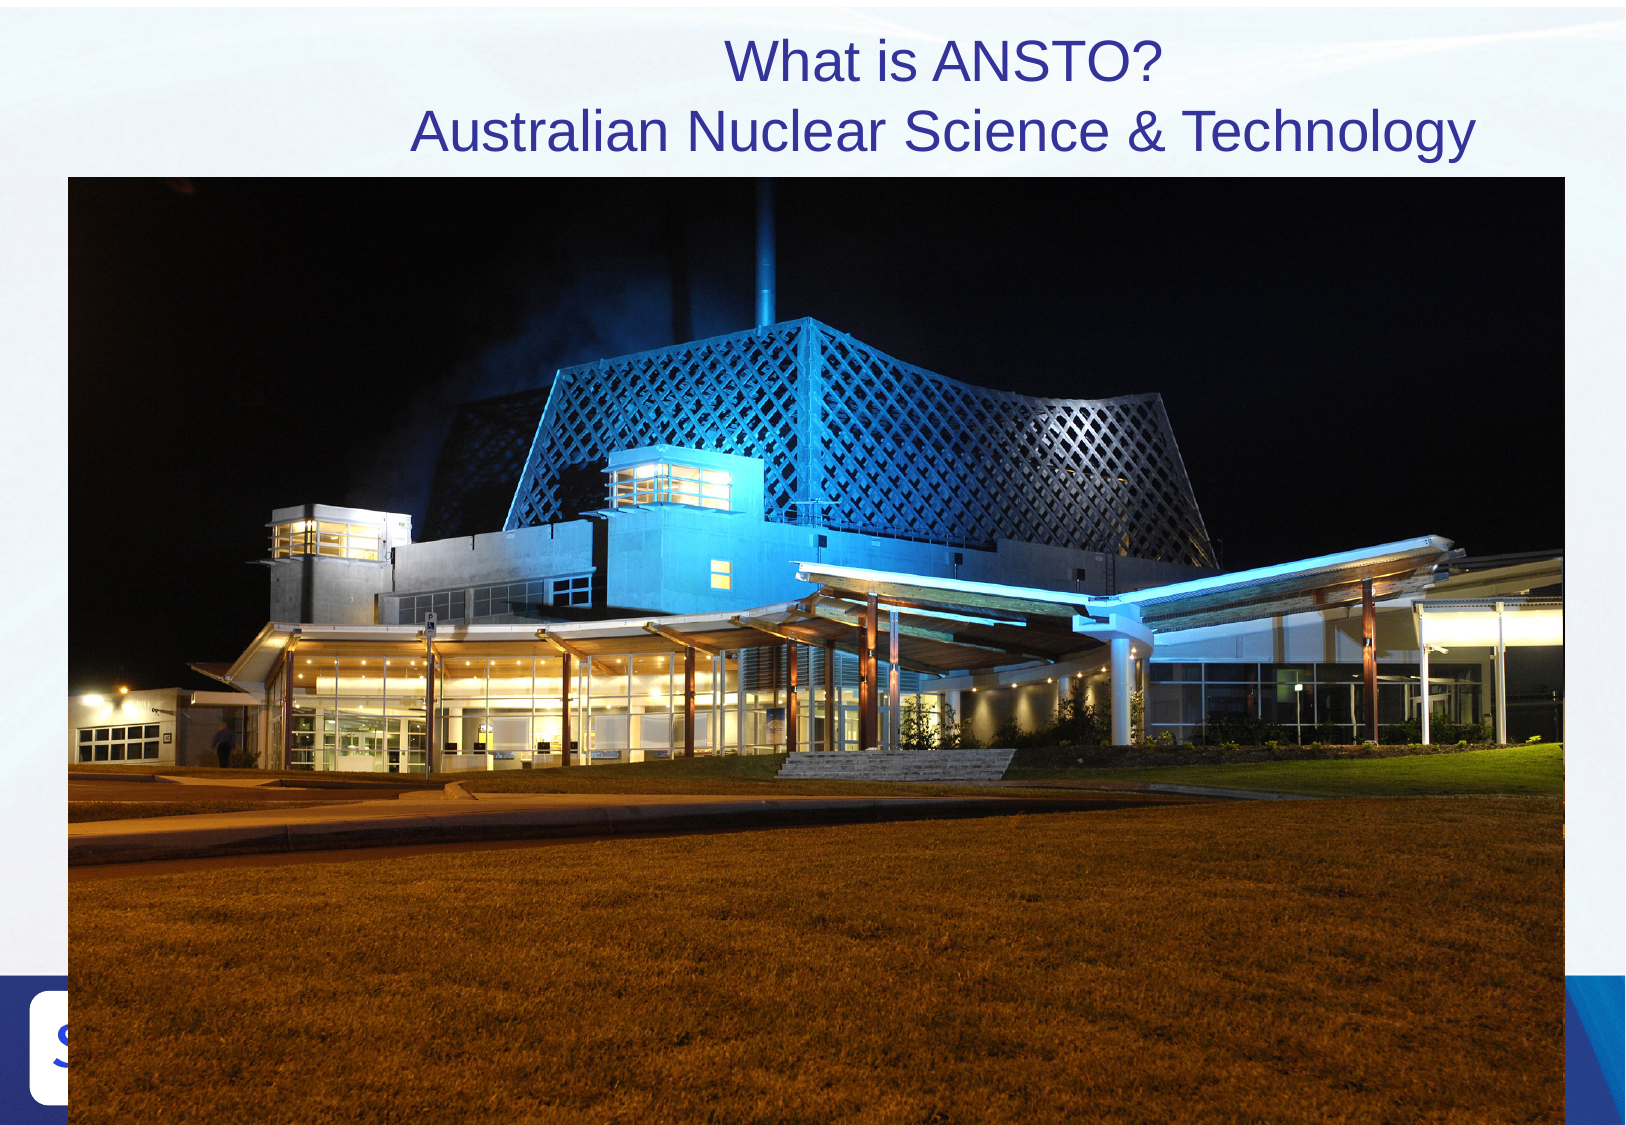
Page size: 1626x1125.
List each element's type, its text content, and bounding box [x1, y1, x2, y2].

picture [0, 7, 1626, 1125]
title What is ANSTO? Australian Nuclear Science & Technology [340, 0, 1549, 177]
